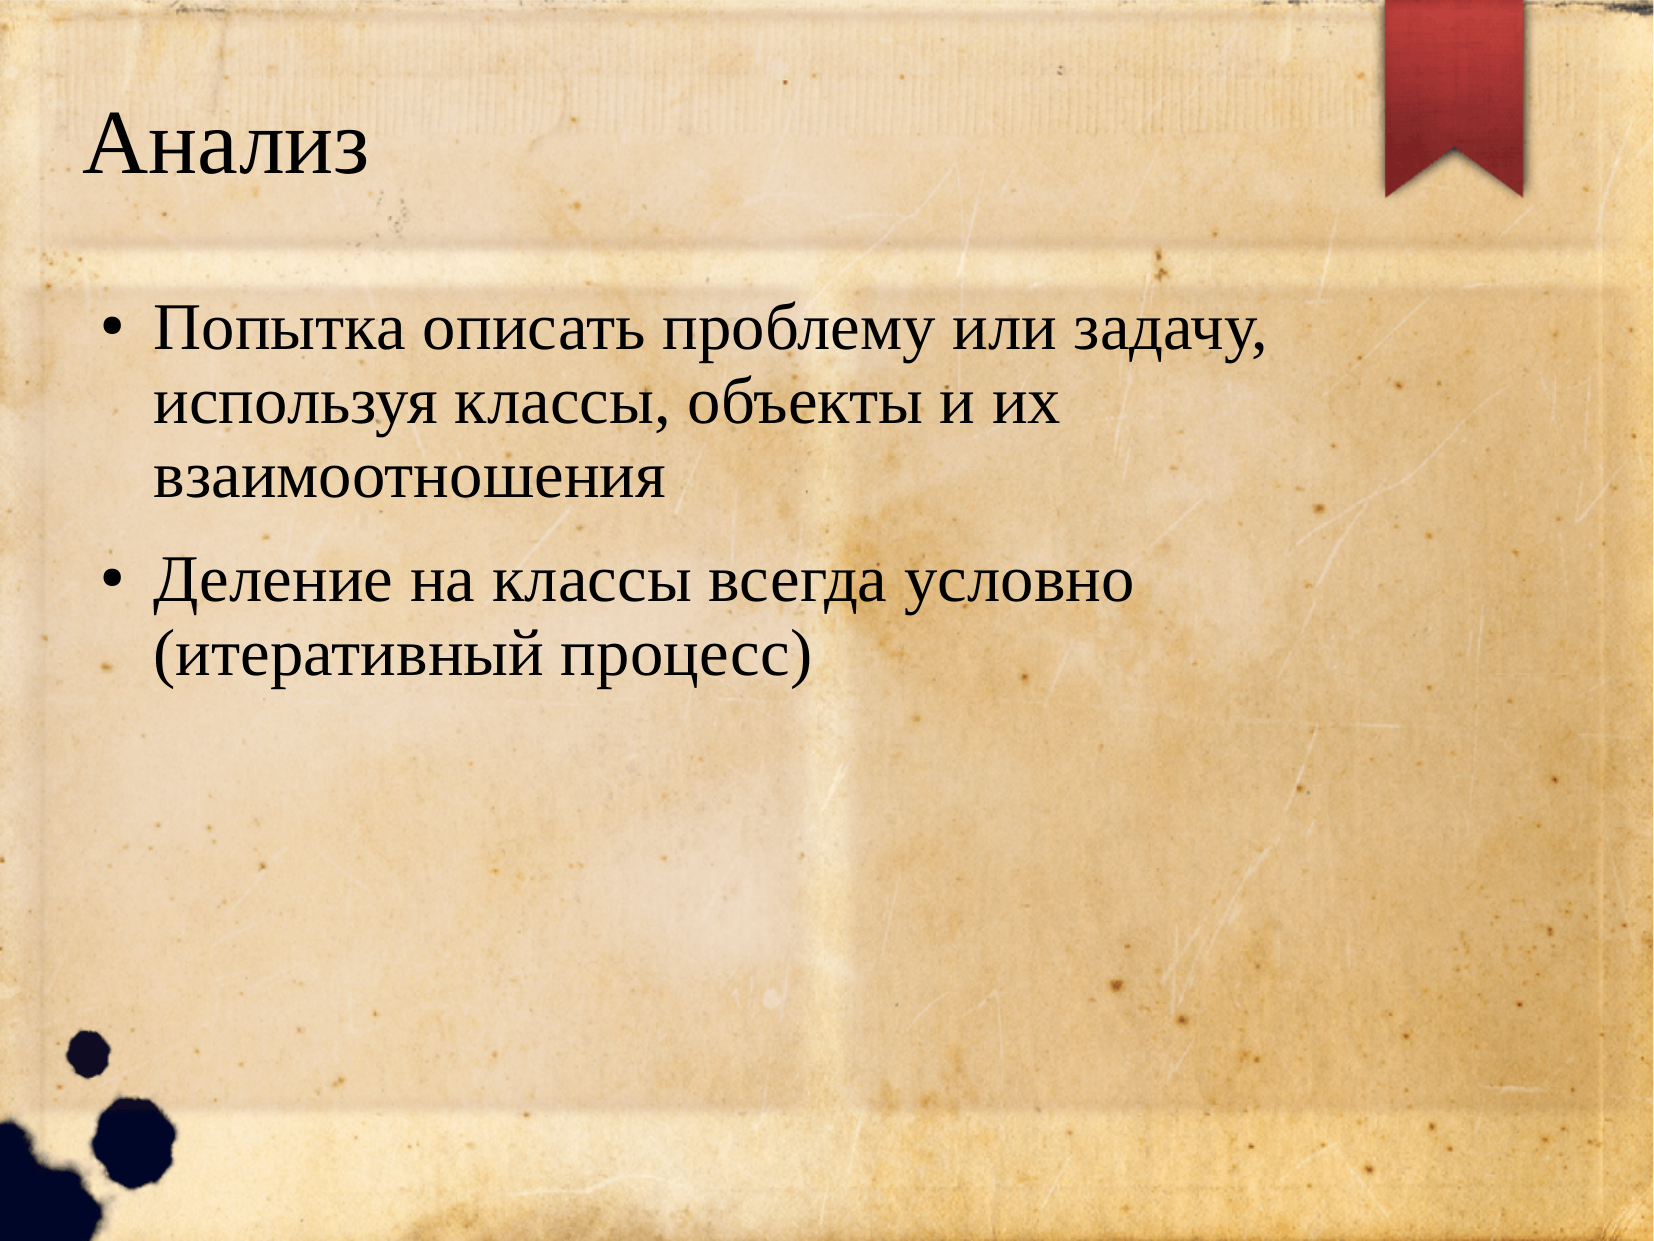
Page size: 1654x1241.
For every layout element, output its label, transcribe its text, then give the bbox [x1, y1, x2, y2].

title Анализ [82, 49, 1347, 237]
list Попытка описать проблему или задачу, используя классы, объекты и их взаимоотношения Деление на классы всегда условно (итеративный процесс) [82, 290, 1538, 1010]
picture [0, 0, 1654, 1241]
